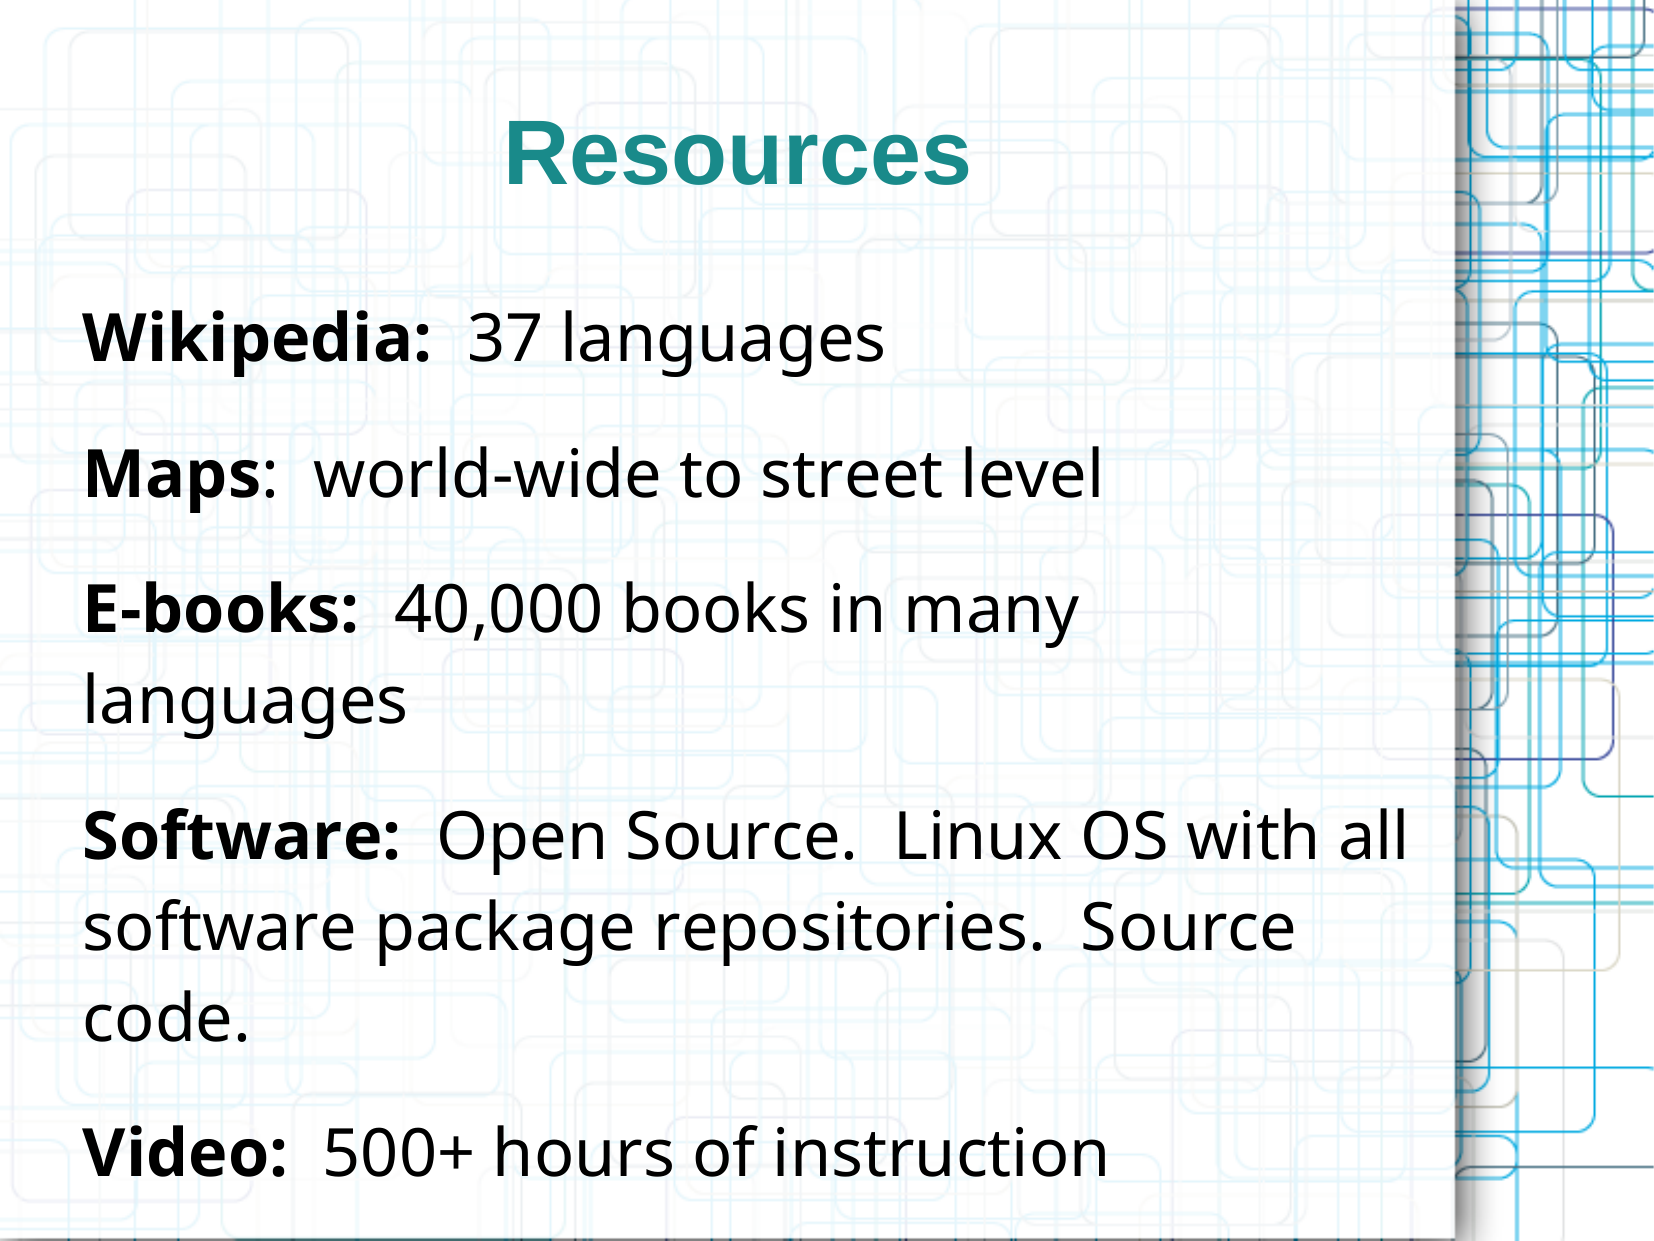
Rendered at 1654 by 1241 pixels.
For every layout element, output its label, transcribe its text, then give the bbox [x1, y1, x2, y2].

list Wikipedia: 37 languages Maps: world-wide to street level E-books: 40,000 books in many languages Software: Open Source. Linux OS with all software package repositories. Source code. Video: 500+ hours of instruction [82, 290, 1418, 1010]
picture [0, 0, 1654, 1241]
title Resources [59, 49, 1418, 257]
